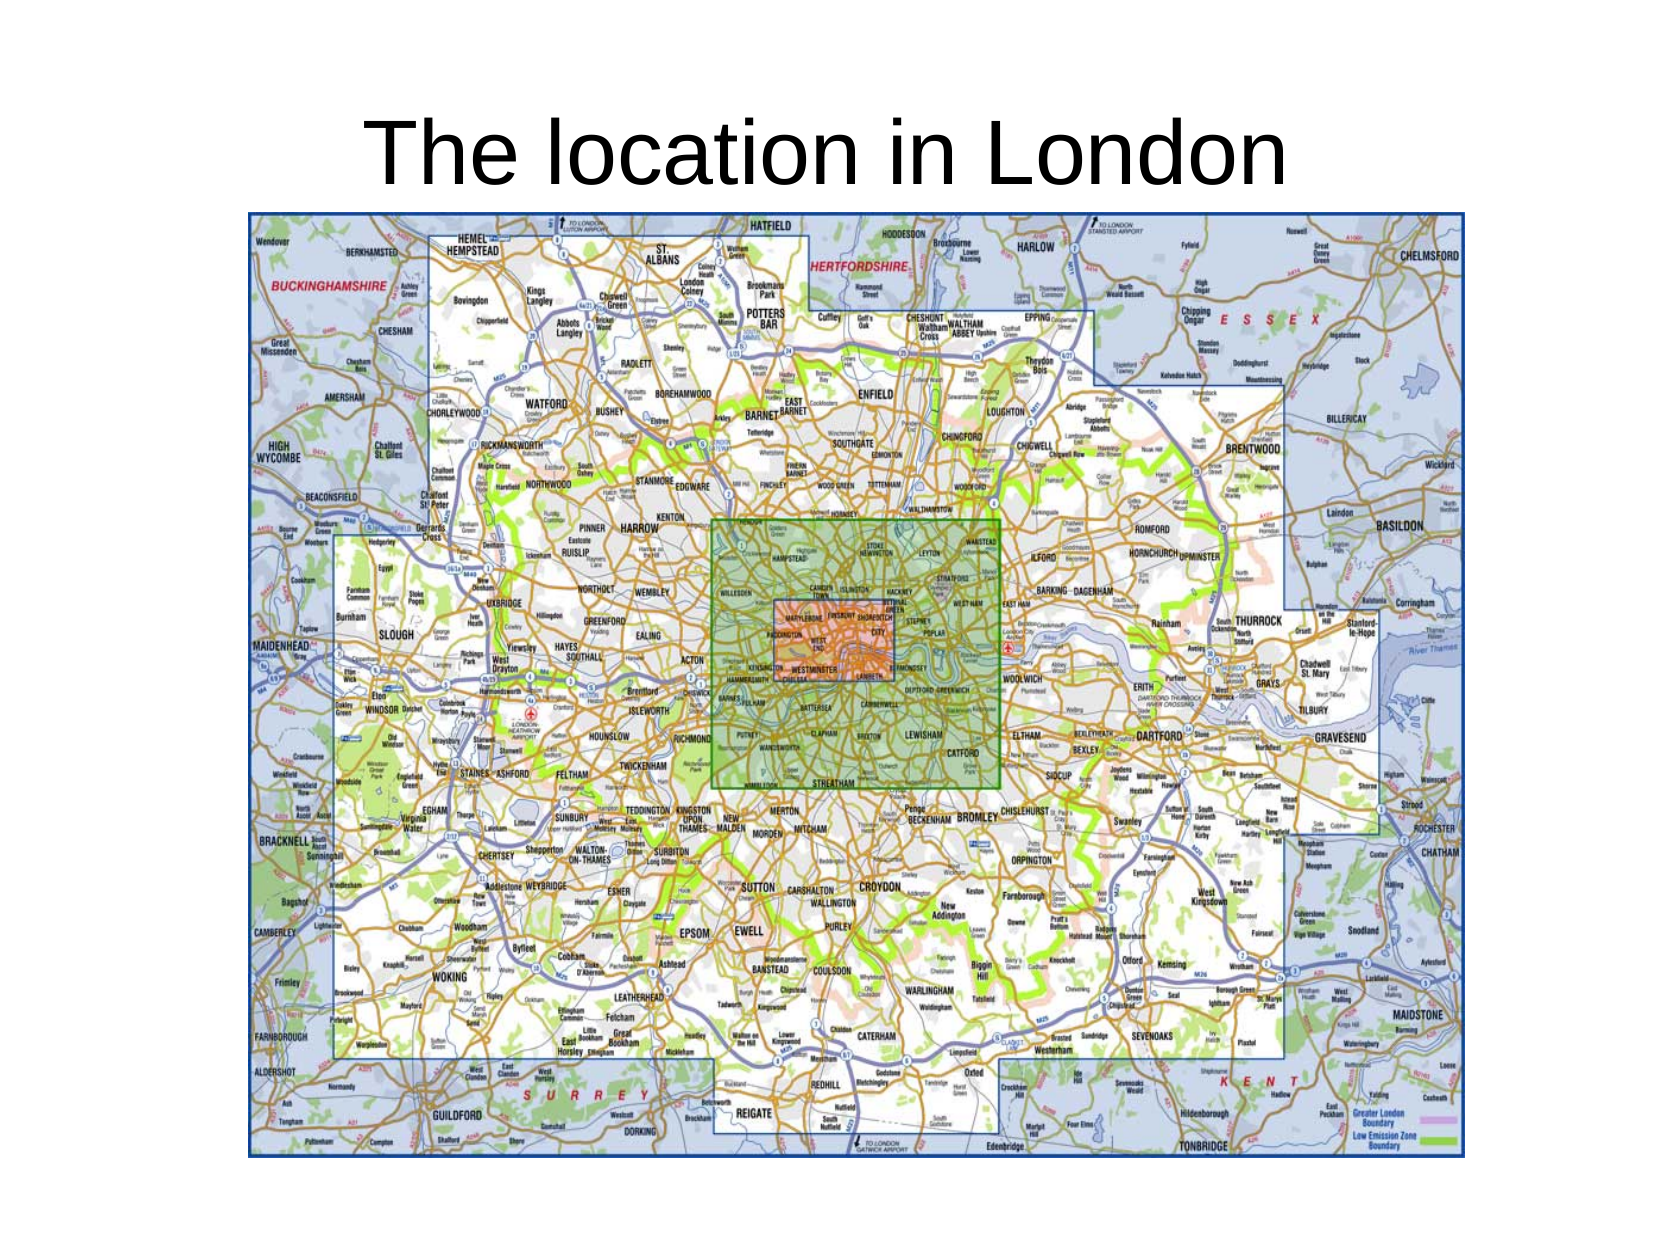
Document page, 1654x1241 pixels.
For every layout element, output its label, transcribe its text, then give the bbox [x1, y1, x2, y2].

title The location in London [82, 49, 1571, 257]
picture [248, 212, 1465, 1158]
